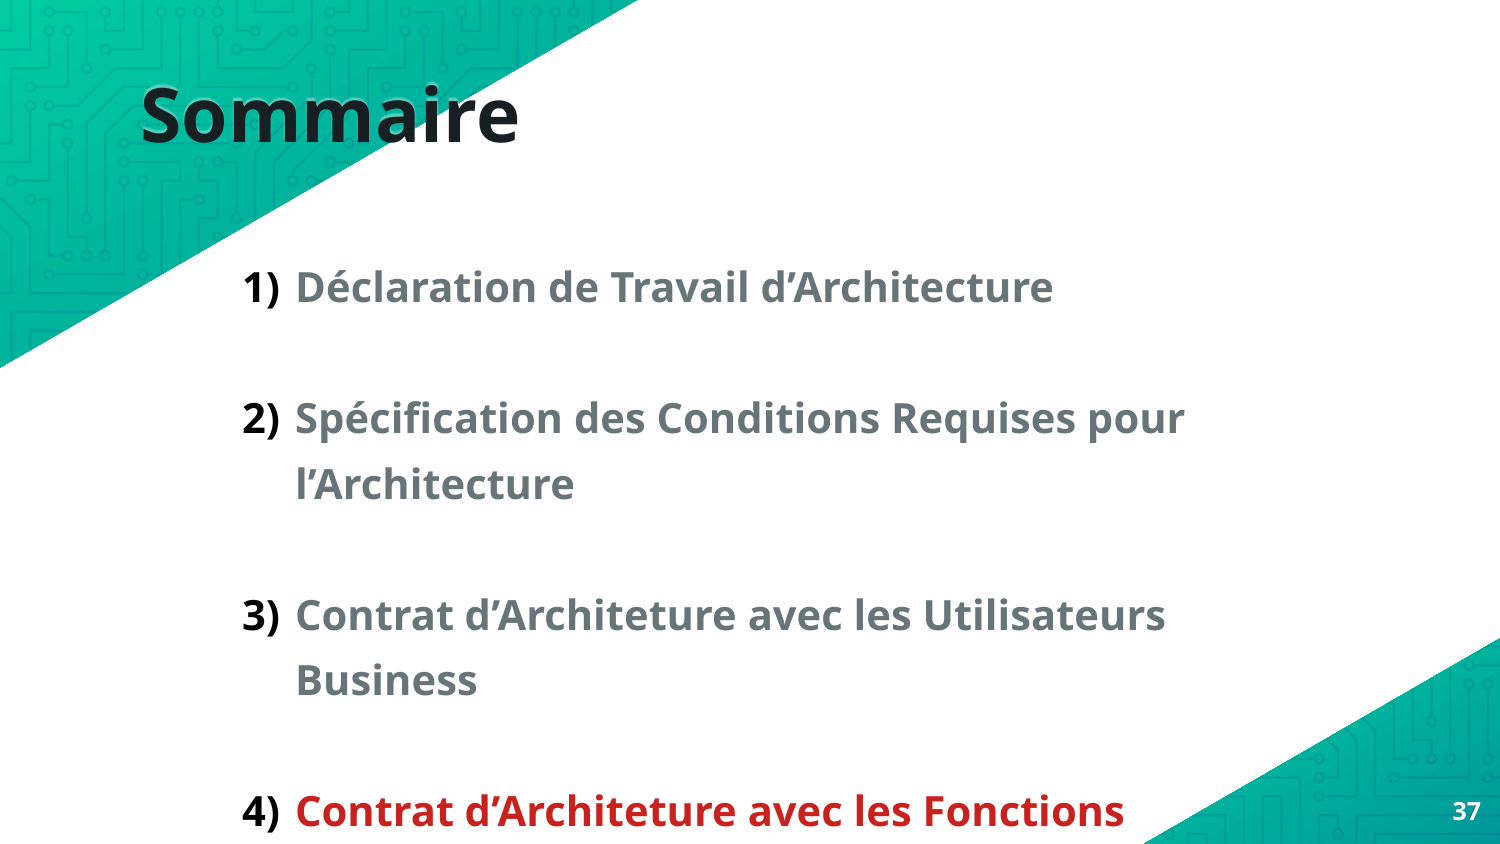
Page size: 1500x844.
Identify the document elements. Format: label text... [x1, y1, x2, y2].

list Déclaration de Travail d’Architecture Spécification des Conditions Requises pour l’Architecture Contrat d’Architeture avec les Utilisateurs Business Contrat d’Architeture avec les Fonctions Développement et Design [224, 249, 1264, 844]
slide_number <numéro> [1391, 779, 1482, 844]
title Sommaire [140, 78, 1360, 160]
